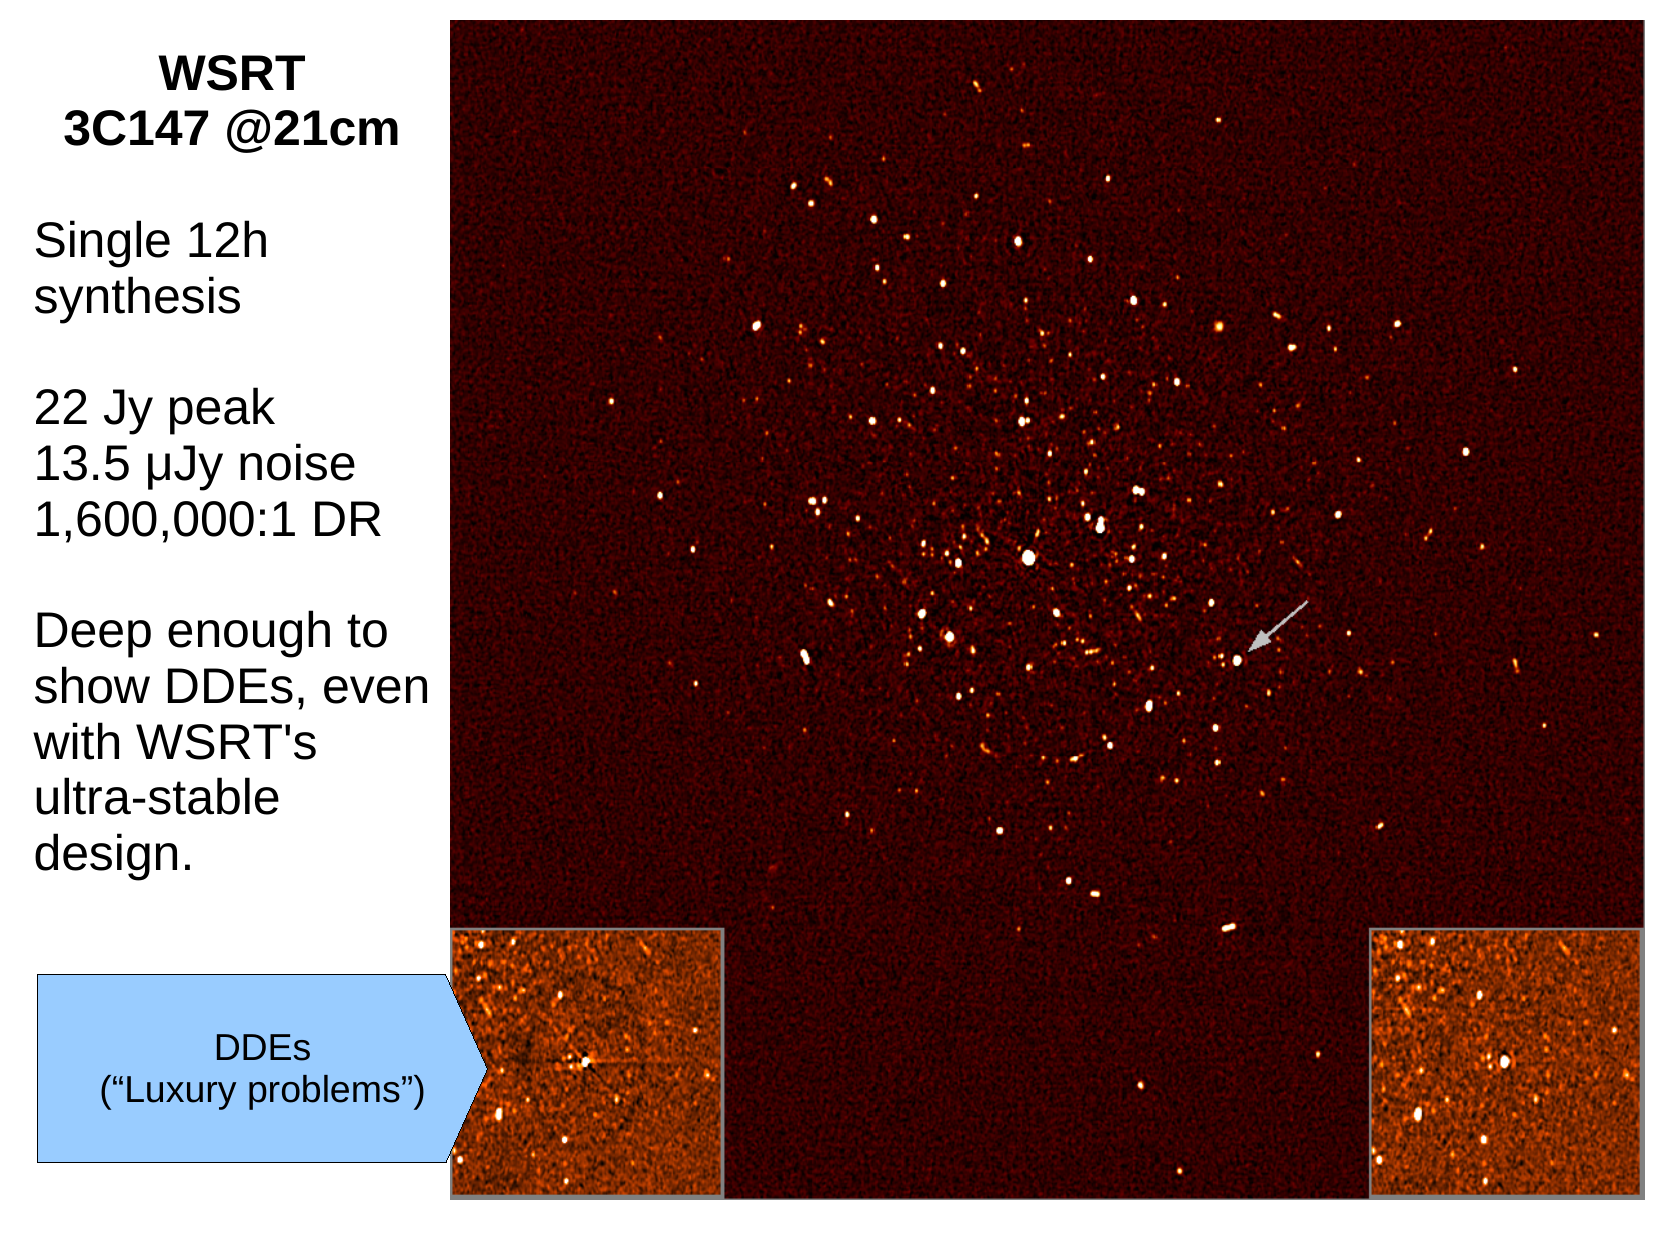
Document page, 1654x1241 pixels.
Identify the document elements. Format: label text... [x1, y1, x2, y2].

picture [450, 20, 1645, 1201]
text_box WSRT 3C147 @21cm Single 12h synthesis 22 Jy peak 13.5 μJy noise 1,600,000:1 DR Deep enough to show DDEs, even with WSRT's ultra-stable design. [18, 37, 413, 863]
text_box DDEs (“Luxury problems”) [37, 974, 488, 1163]
